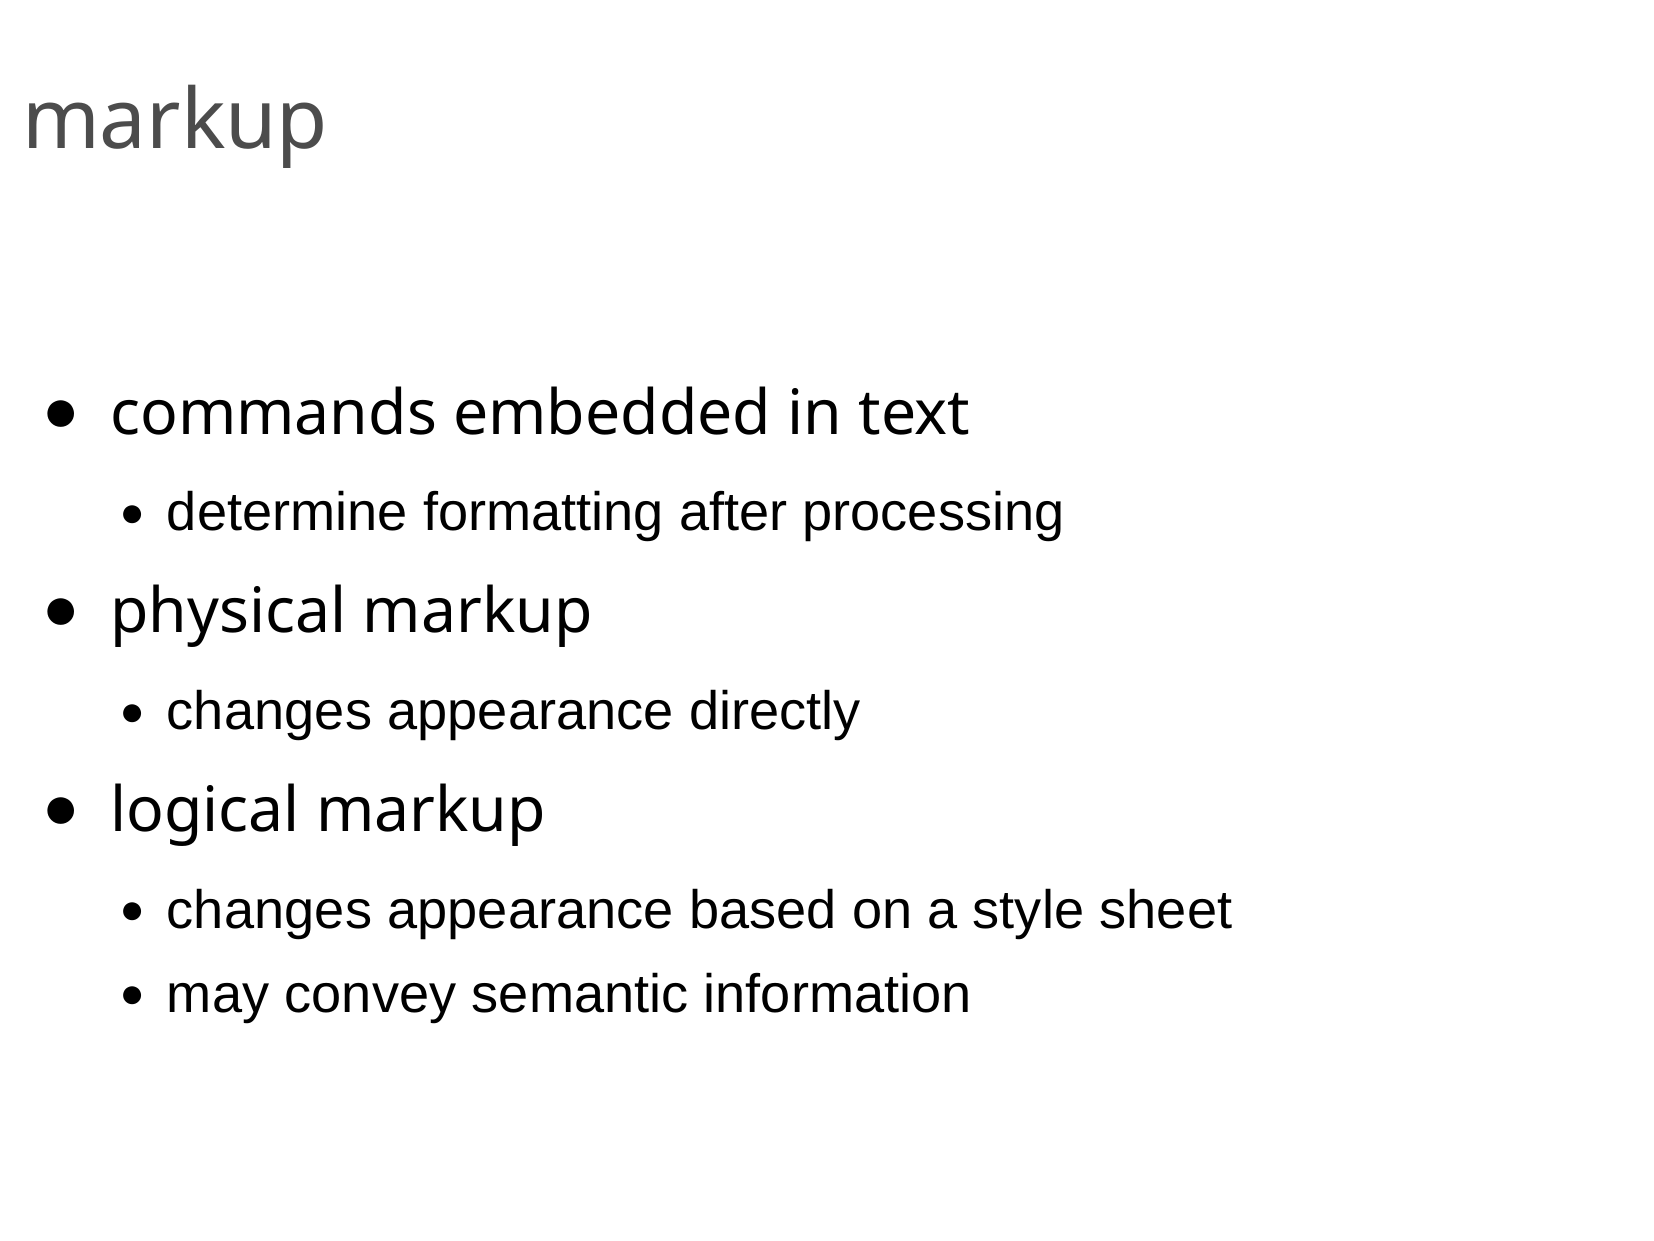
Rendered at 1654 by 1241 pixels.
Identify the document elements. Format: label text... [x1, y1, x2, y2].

list commands embedded in text determine formatting after processing physical markup changes appearance directly logical markup changes appearance based on a style sheet may convey semantic information [25, 233, 1654, 1158]
title markup [22, 19, 1654, 213]
